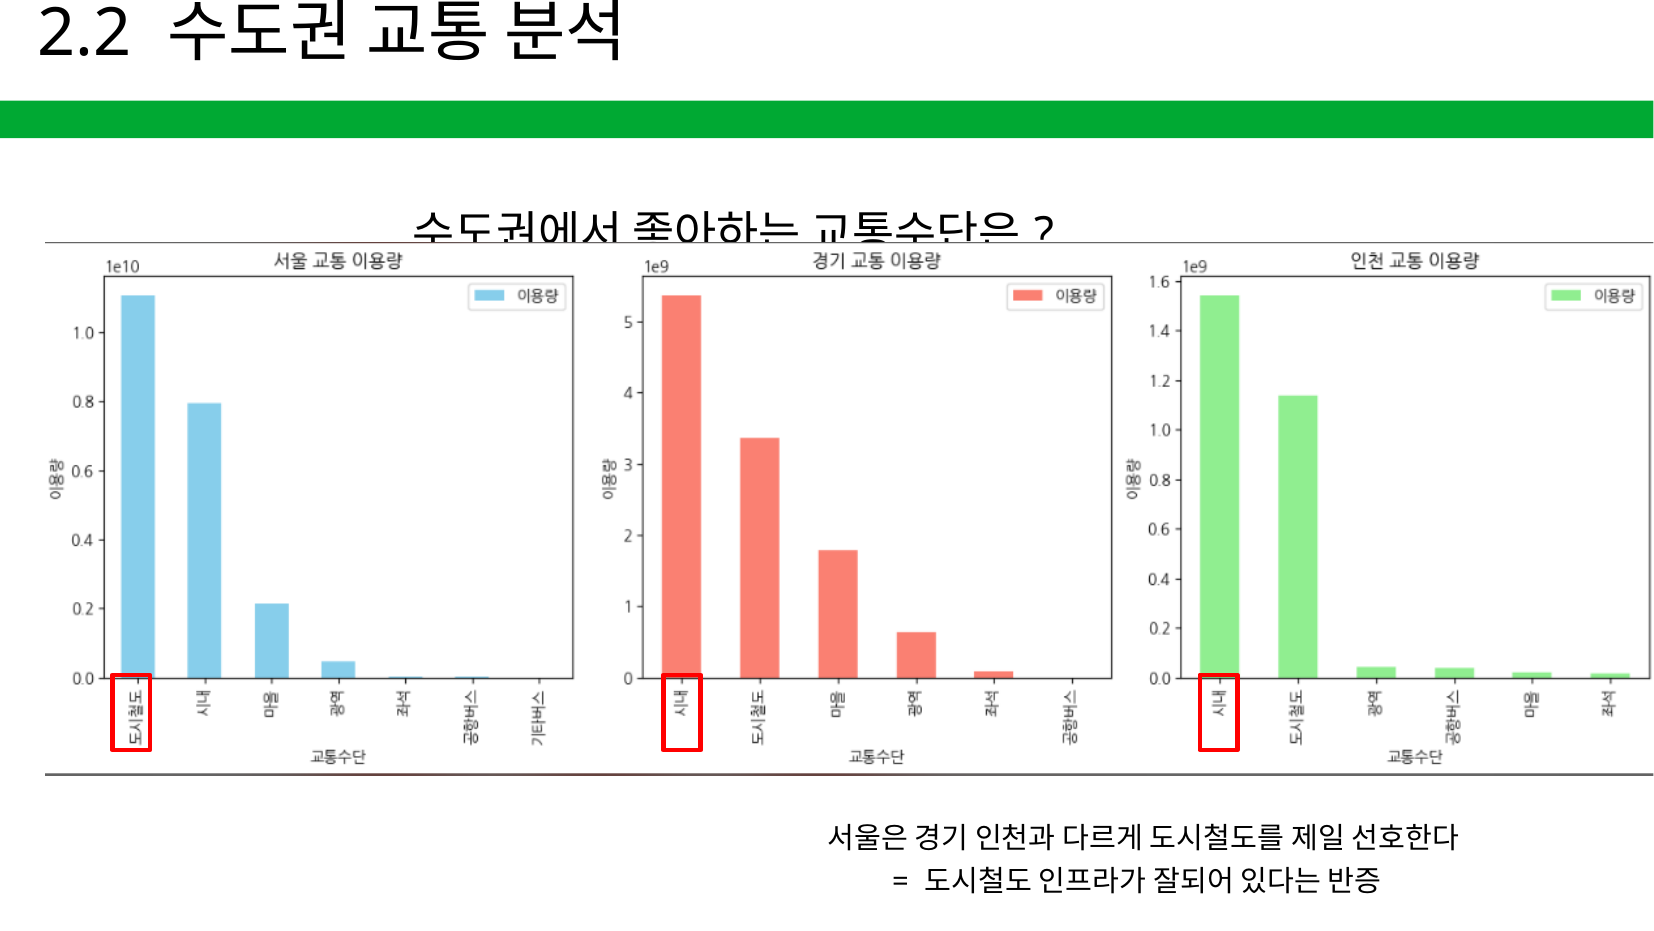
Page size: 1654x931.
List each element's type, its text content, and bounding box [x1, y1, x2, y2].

title 2.2 수도권 교통 분석 수도권에서 좋아하는 교통수단은? [37, 139, 1613, 317]
picture [45, 242, 1654, 776]
title 2.2 수도권 교통 분석 수도권에서 좋아하는 교통수단은? [37, 21, 1613, 100]
title 서울은 경기 인천과 다르게 도시철도를 제일 선호한다 = 도시철도 인프라가 잘되어 있다는 반증 [787, 825, 1501, 890]
text_box [0, 100, 1654, 139]
